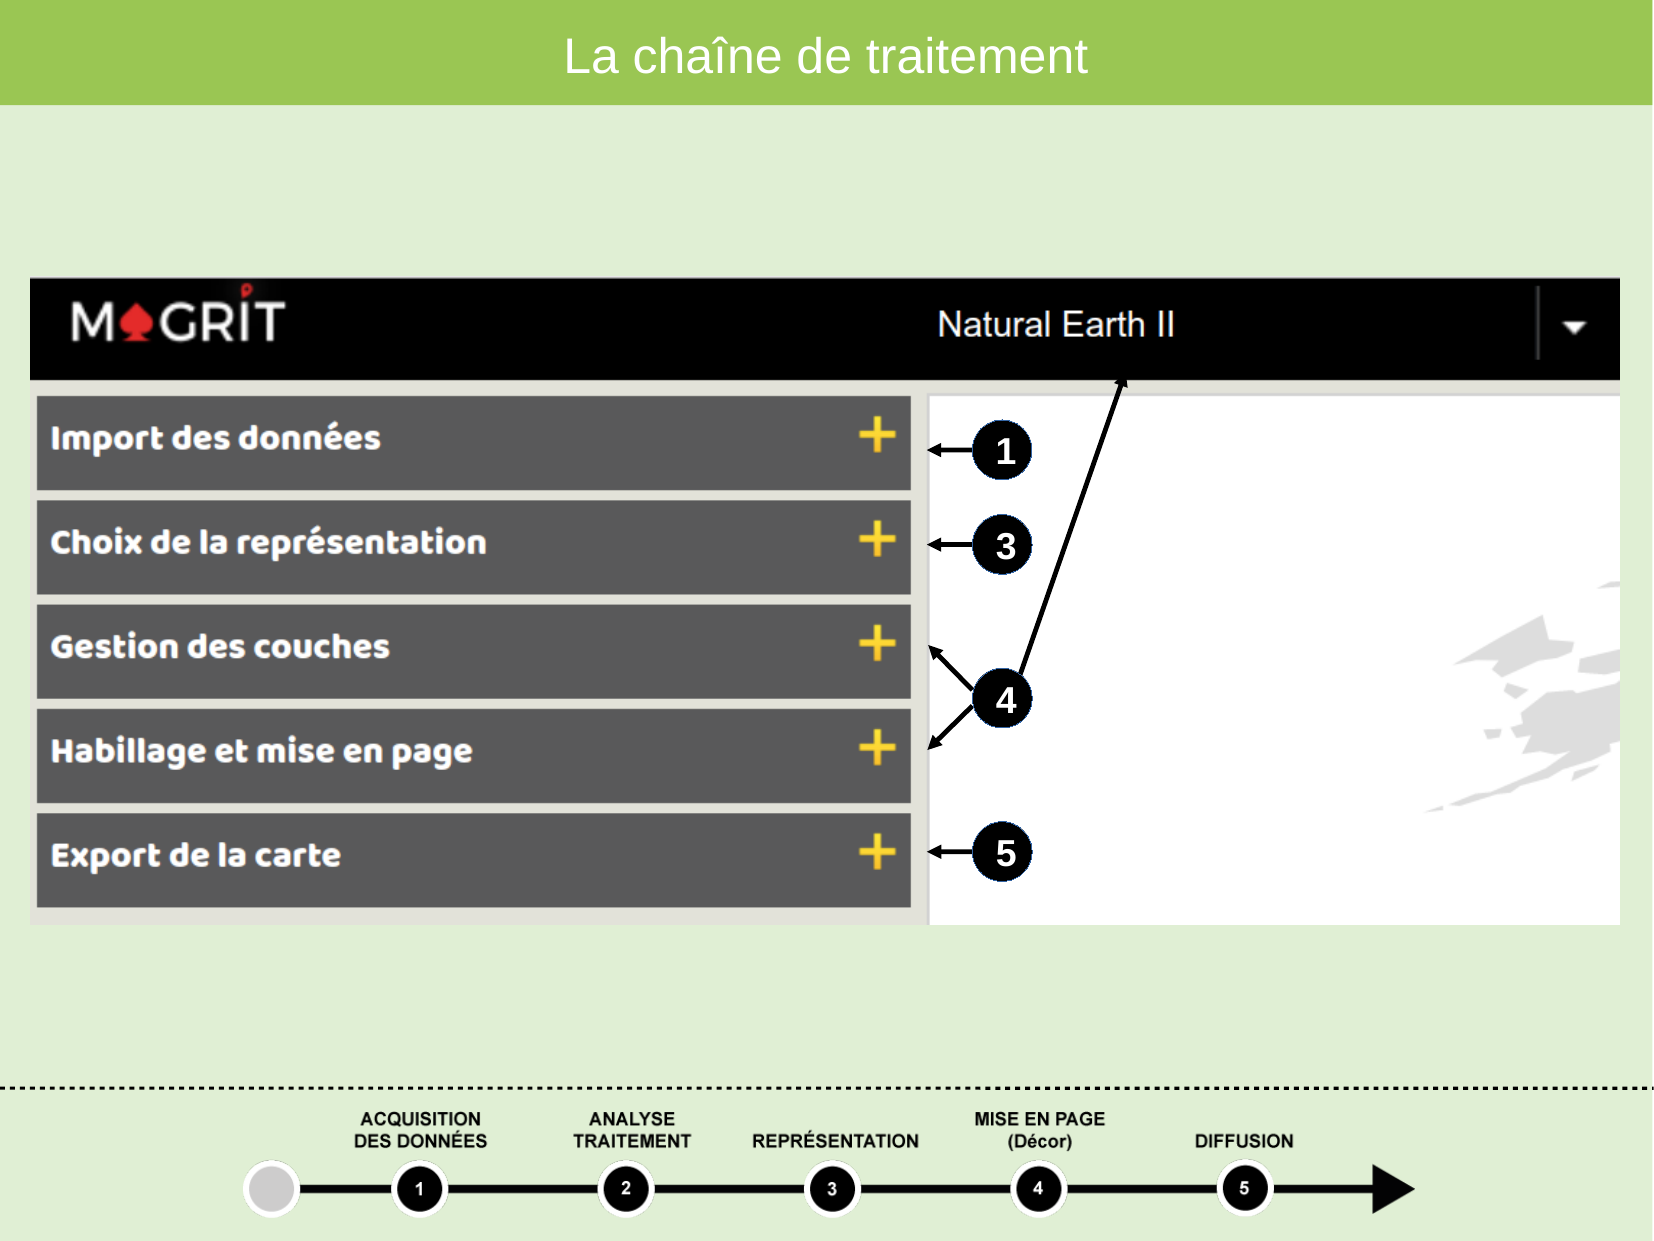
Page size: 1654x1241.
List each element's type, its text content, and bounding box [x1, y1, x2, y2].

text_box La chaîne de traitement [82, 19, 1570, 88]
text_box 3 [972, 514, 1033, 575]
text_box 5 [972, 821, 1033, 882]
text_box 4 [972, 668, 1033, 728]
picture [30, 276, 1620, 925]
picture [243, 1109, 1415, 1218]
text_box 1 [972, 419, 1032, 480]
